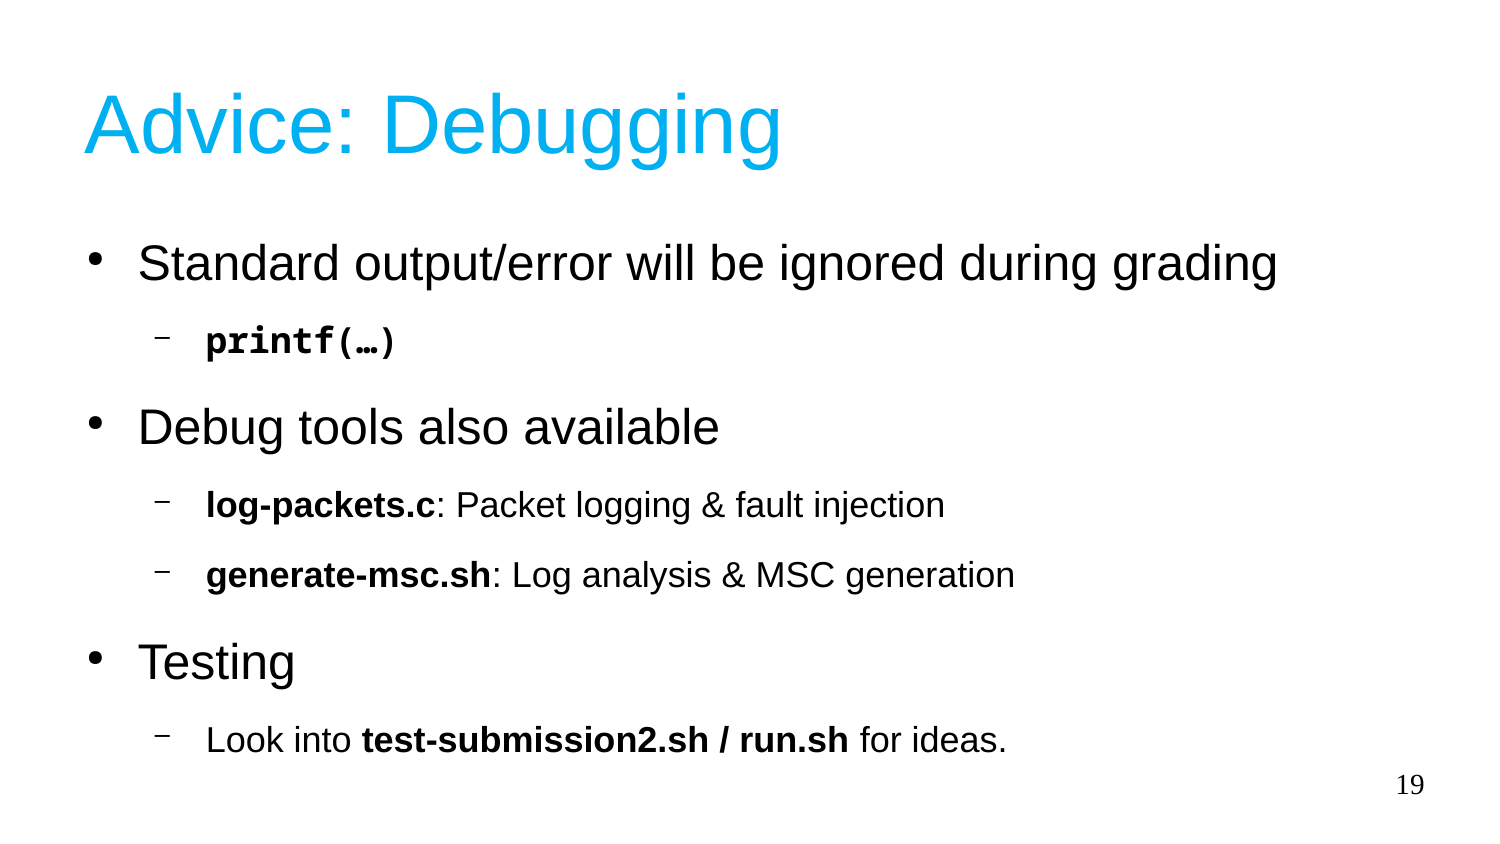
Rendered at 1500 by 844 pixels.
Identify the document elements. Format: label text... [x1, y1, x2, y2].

title Advice: Debugging [69, 44, 1364, 208]
list Standard output/error will be ignored during grading printf(…) Debug tools also available log-packets.c: Packet logging & fault injection generate-msc.sh: Log analysis & MSC generation Testing Look into test-submission2.sh / run.sh for ideas. [69, 224, 1364, 760]
